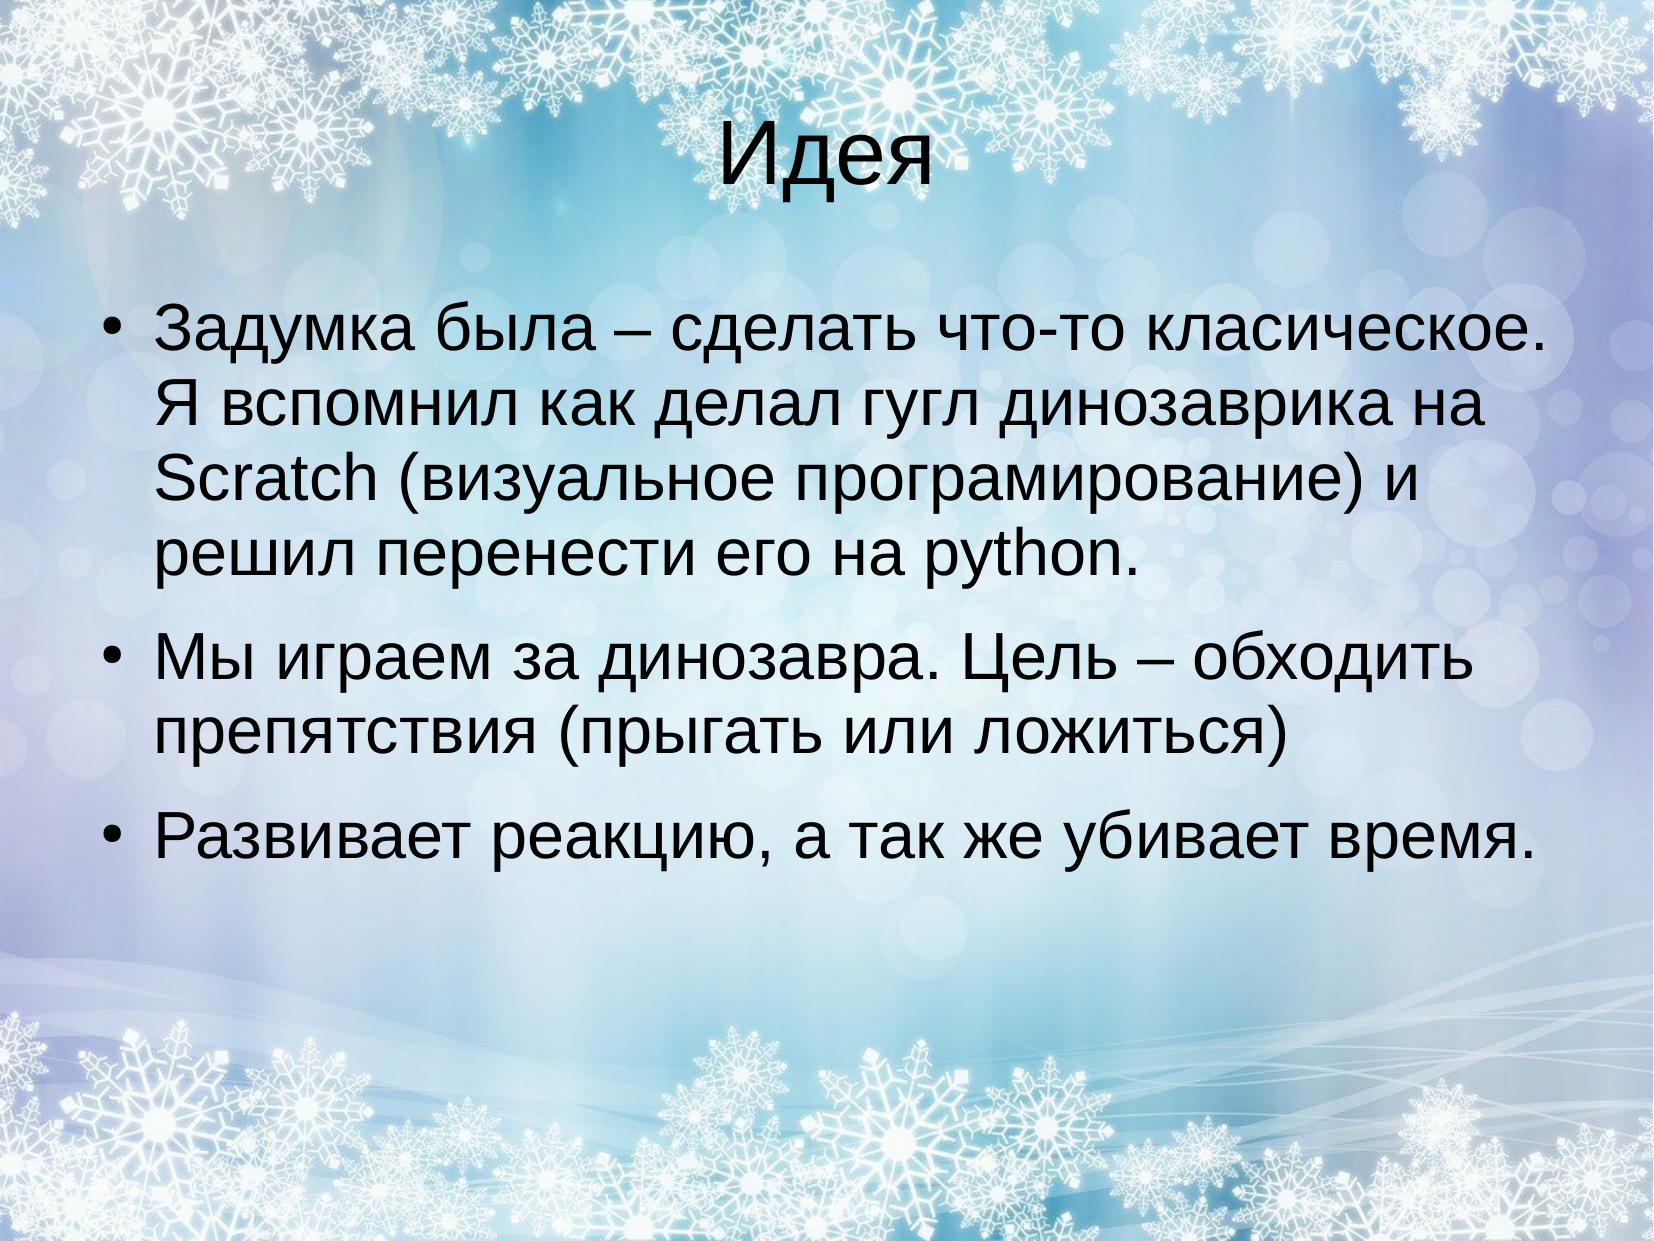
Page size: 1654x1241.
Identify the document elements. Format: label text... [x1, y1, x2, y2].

list Задумка была – сделать что-то класическое. Я вспомнил как делал гугл динозаврика на Scratch (визуальное програмирование) и решил перенести его на python. Мы играем за динозавра. Цель – обходить препятствия (прыгать или ложиться) Развивает реакцию, а так же убивает время. [82, 290, 1571, 1109]
title Идея [82, 49, 1571, 257]
picture [0, 0, 1654, 1241]
